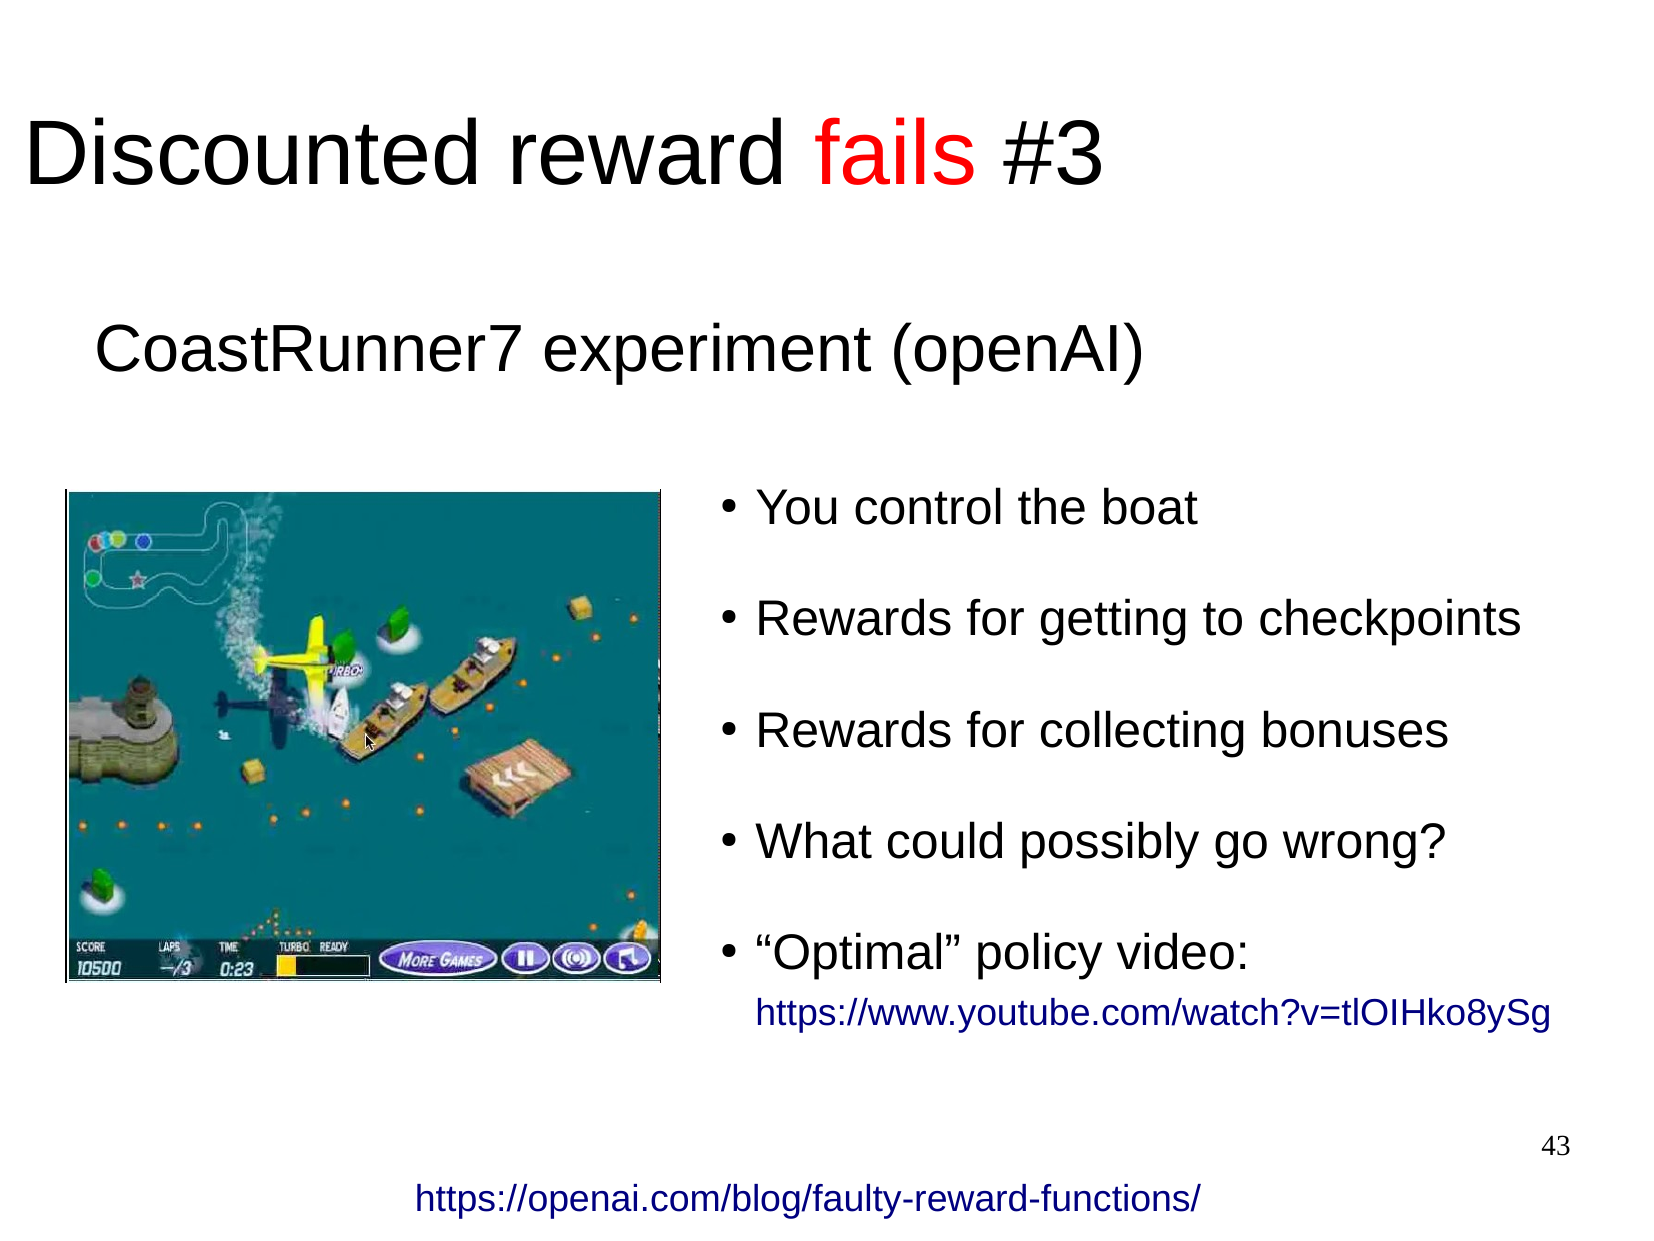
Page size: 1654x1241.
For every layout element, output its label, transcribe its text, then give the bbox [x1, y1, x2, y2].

text_box https://openai.com/blog/faulty-reward-functions/ [400, 1170, 1227, 1227]
picture [65, 489, 661, 983]
title Discounted reward fails #3 [23, 49, 1512, 257]
text_box CoastRunner7 experiment (openAI) [59, 296, 1501, 400]
text_box You control the boat Rewards for getting to checkpoints Rewards for collecting bonuses What could possibly go wrong? “Optimal” policy video: https://www.youtube.com/watch?v=tlOIHko8ySg [720, 415, 1654, 1156]
